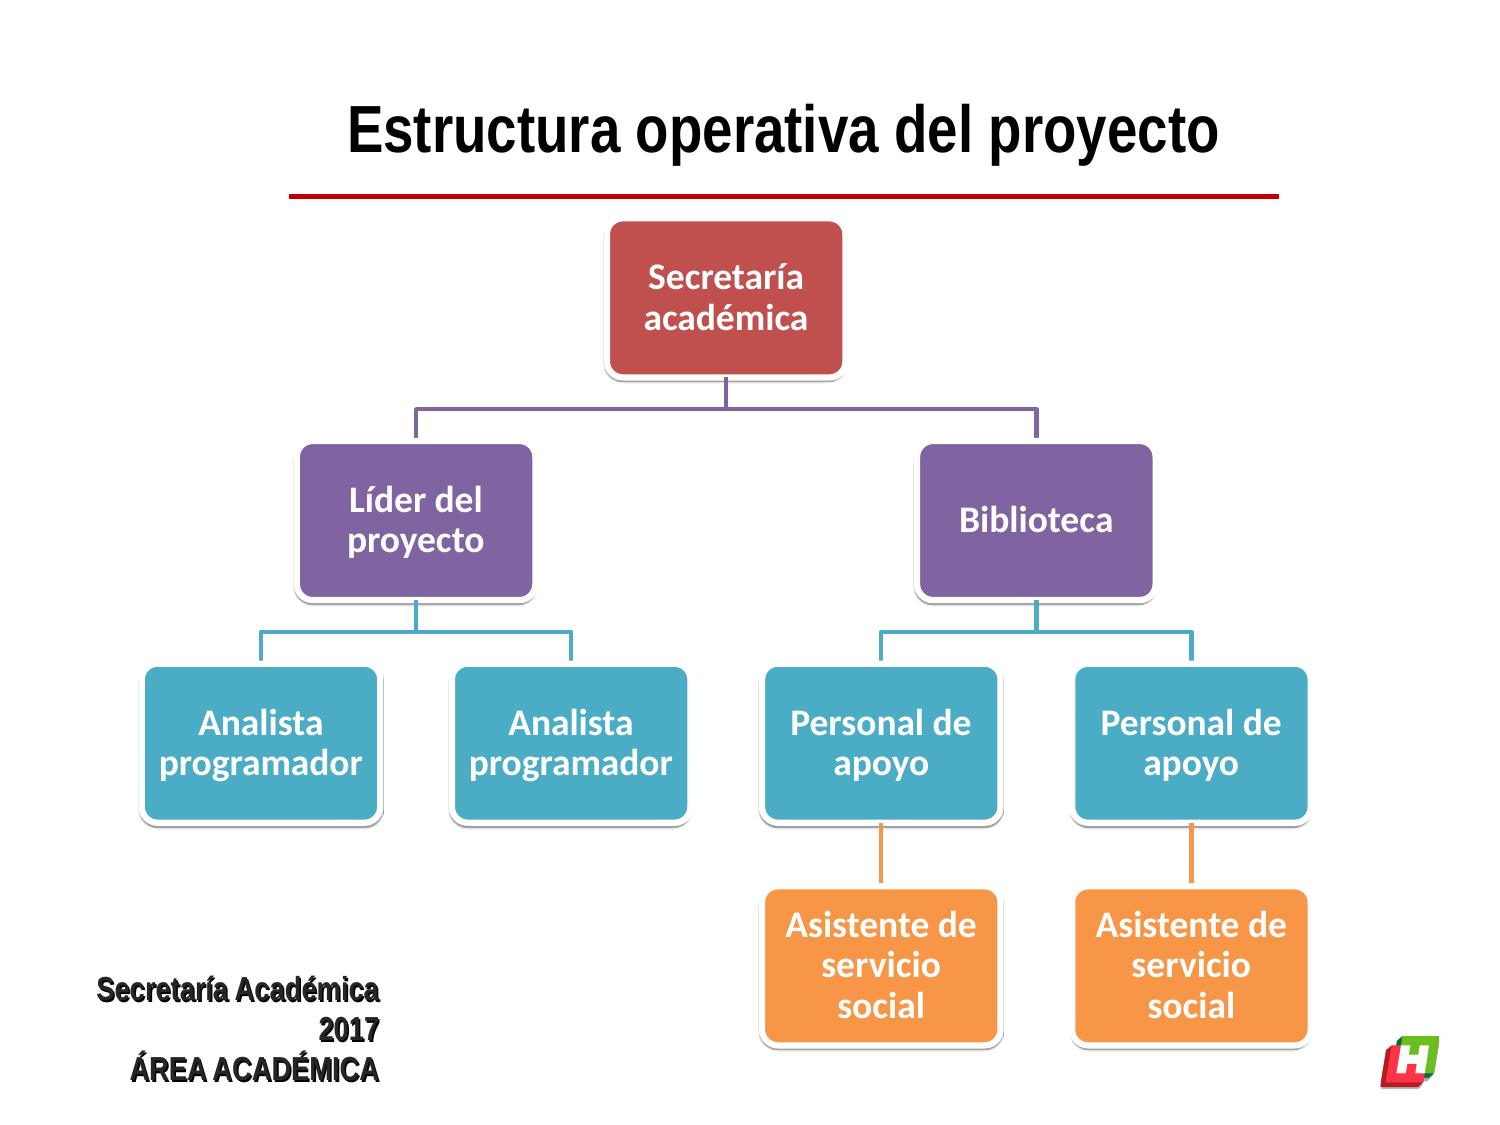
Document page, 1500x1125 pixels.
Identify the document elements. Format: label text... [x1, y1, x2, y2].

text_box Personal de apoyo [761, 663, 1001, 823]
text_box Analista programador [141, 663, 381, 823]
text_box Biblioteca [917, 440, 1156, 601]
text_box Estructura operativa del proyecto [328, 78, 1240, 175]
text_box Asistente de servicio social [761, 886, 1001, 1046]
text_box Líder del proyecto [296, 440, 536, 601]
text_box Secretaría académica [606, 218, 846, 378]
text_box Asistente de servicio social [1072, 886, 1311, 1046]
picture [1380, 1036, 1439, 1087]
text_box Analista programador [451, 663, 691, 823]
text_box Secretaría Académica 2017 ÁREA ACADÉMICA [81, 960, 409, 1097]
text_box Personal de apoyo [1072, 663, 1311, 823]
